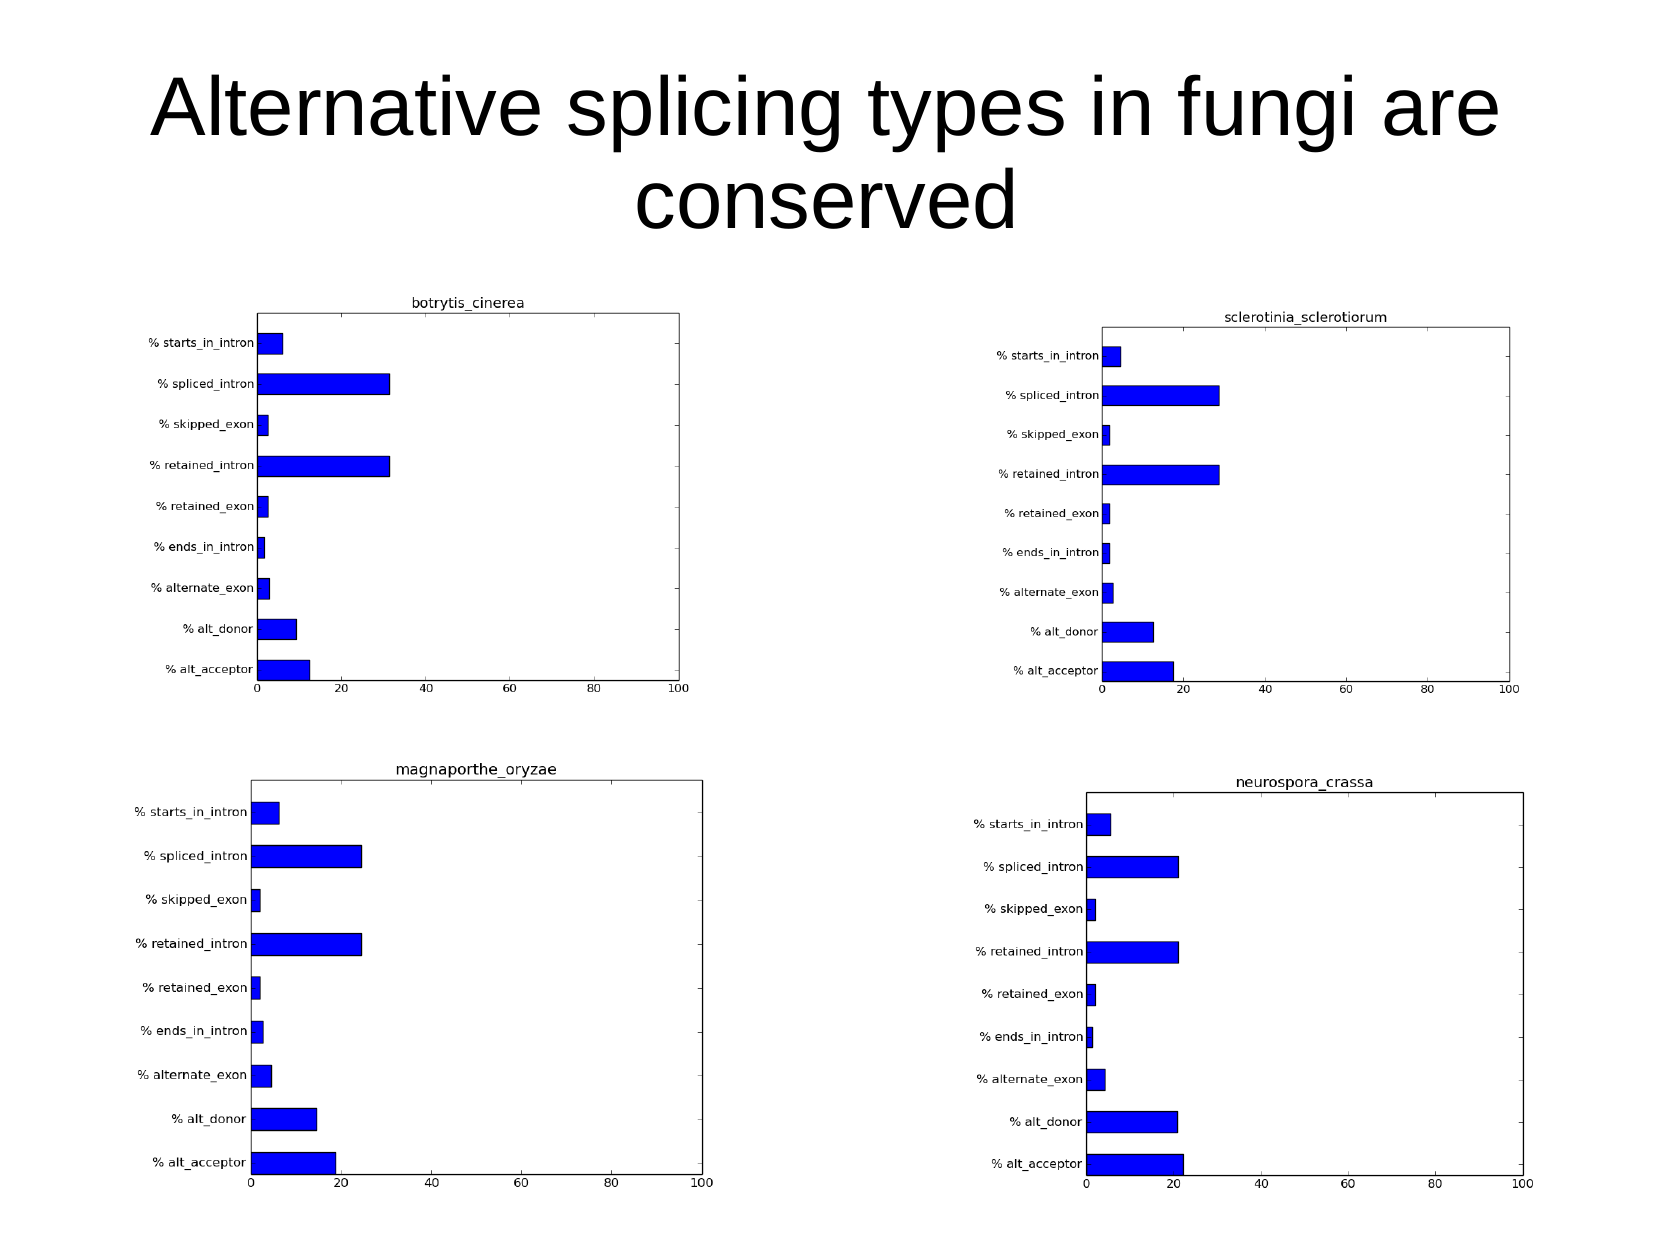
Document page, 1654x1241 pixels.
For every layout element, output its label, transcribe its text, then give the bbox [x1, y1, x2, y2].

picture [120, 749, 726, 1205]
picture [960, 764, 1546, 1205]
title Alternative splicing types in fungi are conserved [82, 49, 1571, 257]
picture [984, 299, 1531, 709]
picture [135, 284, 701, 709]
